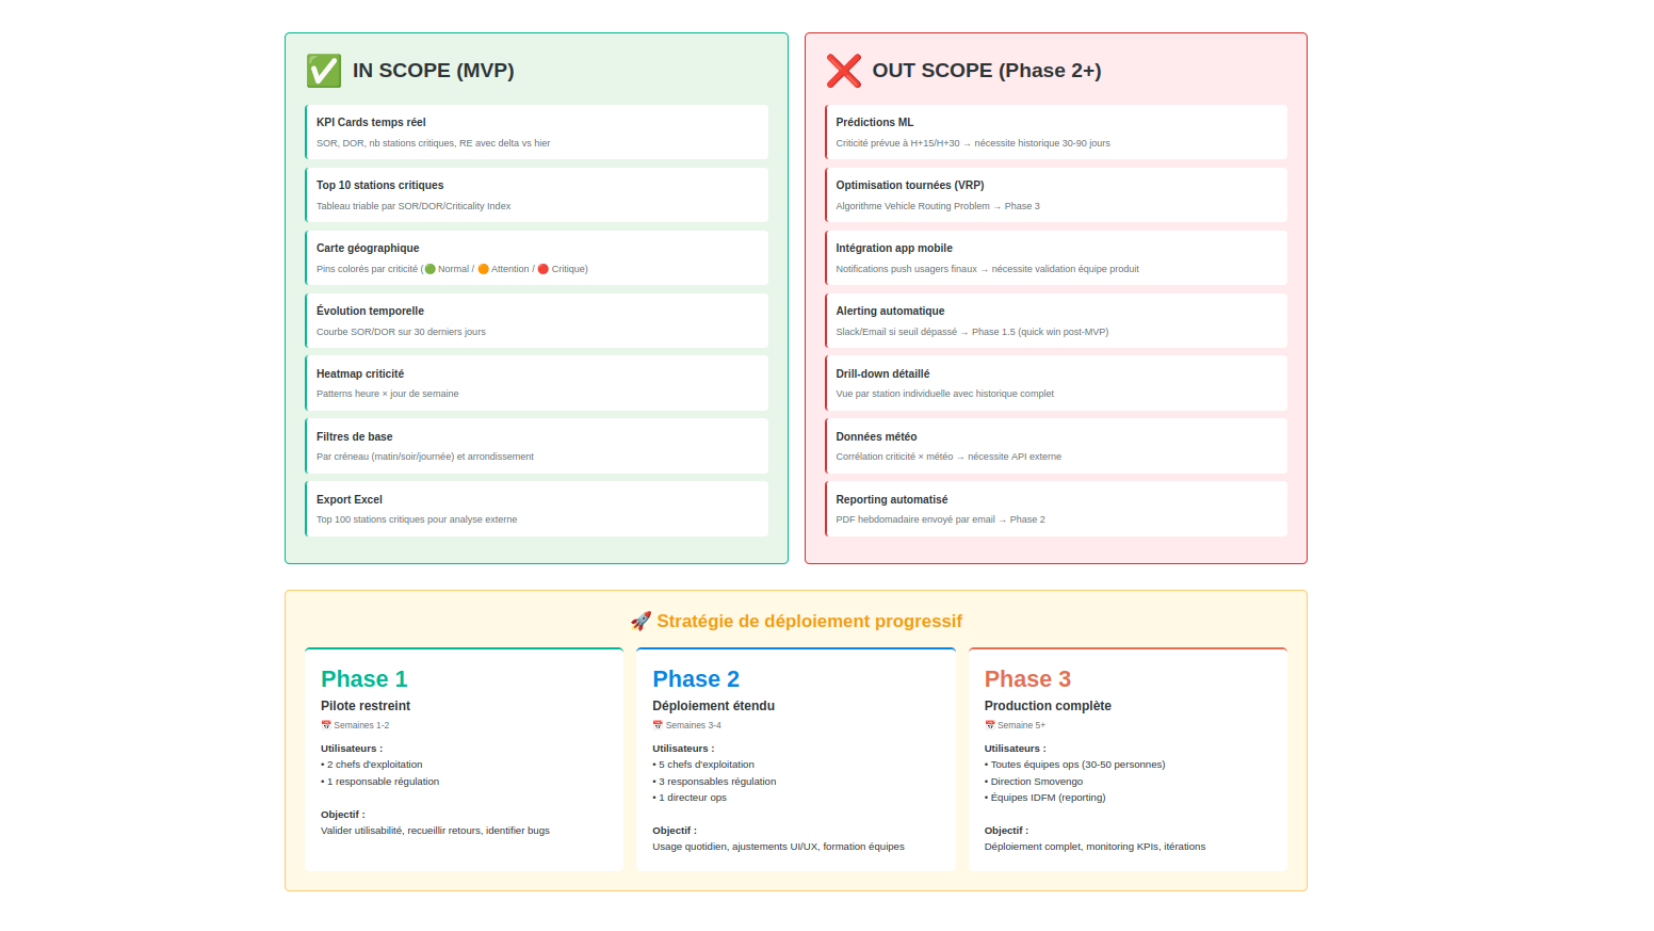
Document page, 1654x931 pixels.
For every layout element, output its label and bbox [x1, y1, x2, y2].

picture [275, 26, 1313, 901]
